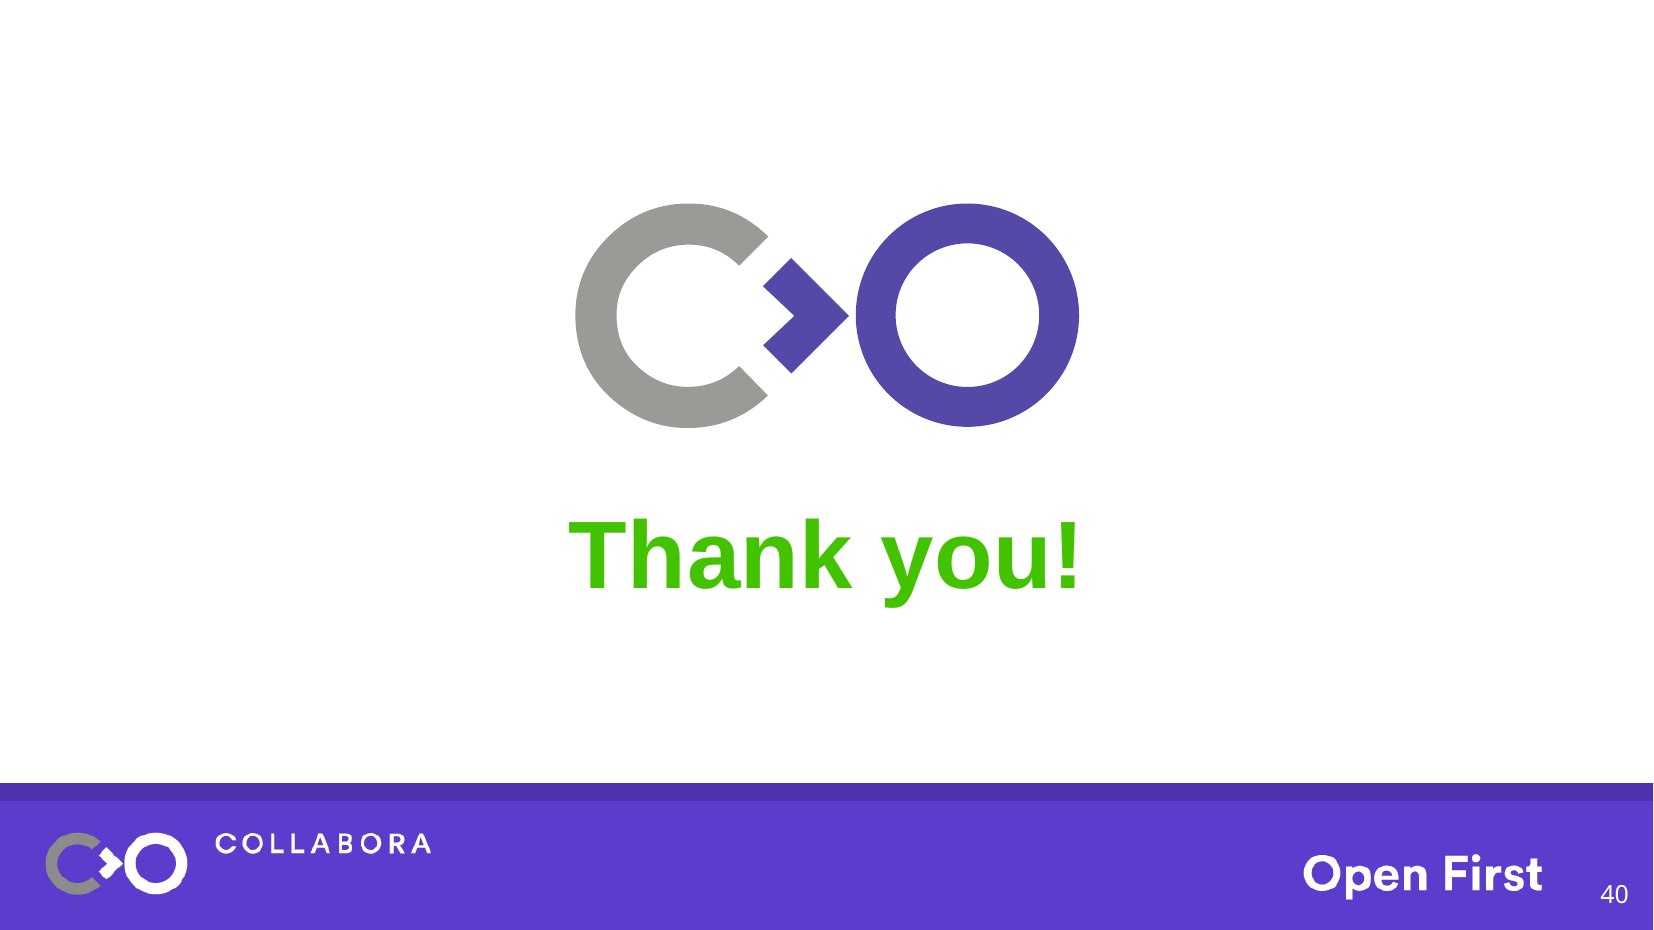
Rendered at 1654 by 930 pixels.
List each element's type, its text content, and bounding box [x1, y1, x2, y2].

picture [0, 0, 1654, 930]
text_box [762, 257, 850, 374]
text_box [855, 203, 1080, 427]
text_box [575, 203, 769, 429]
title Thank you! [41, 495, 1614, 609]
